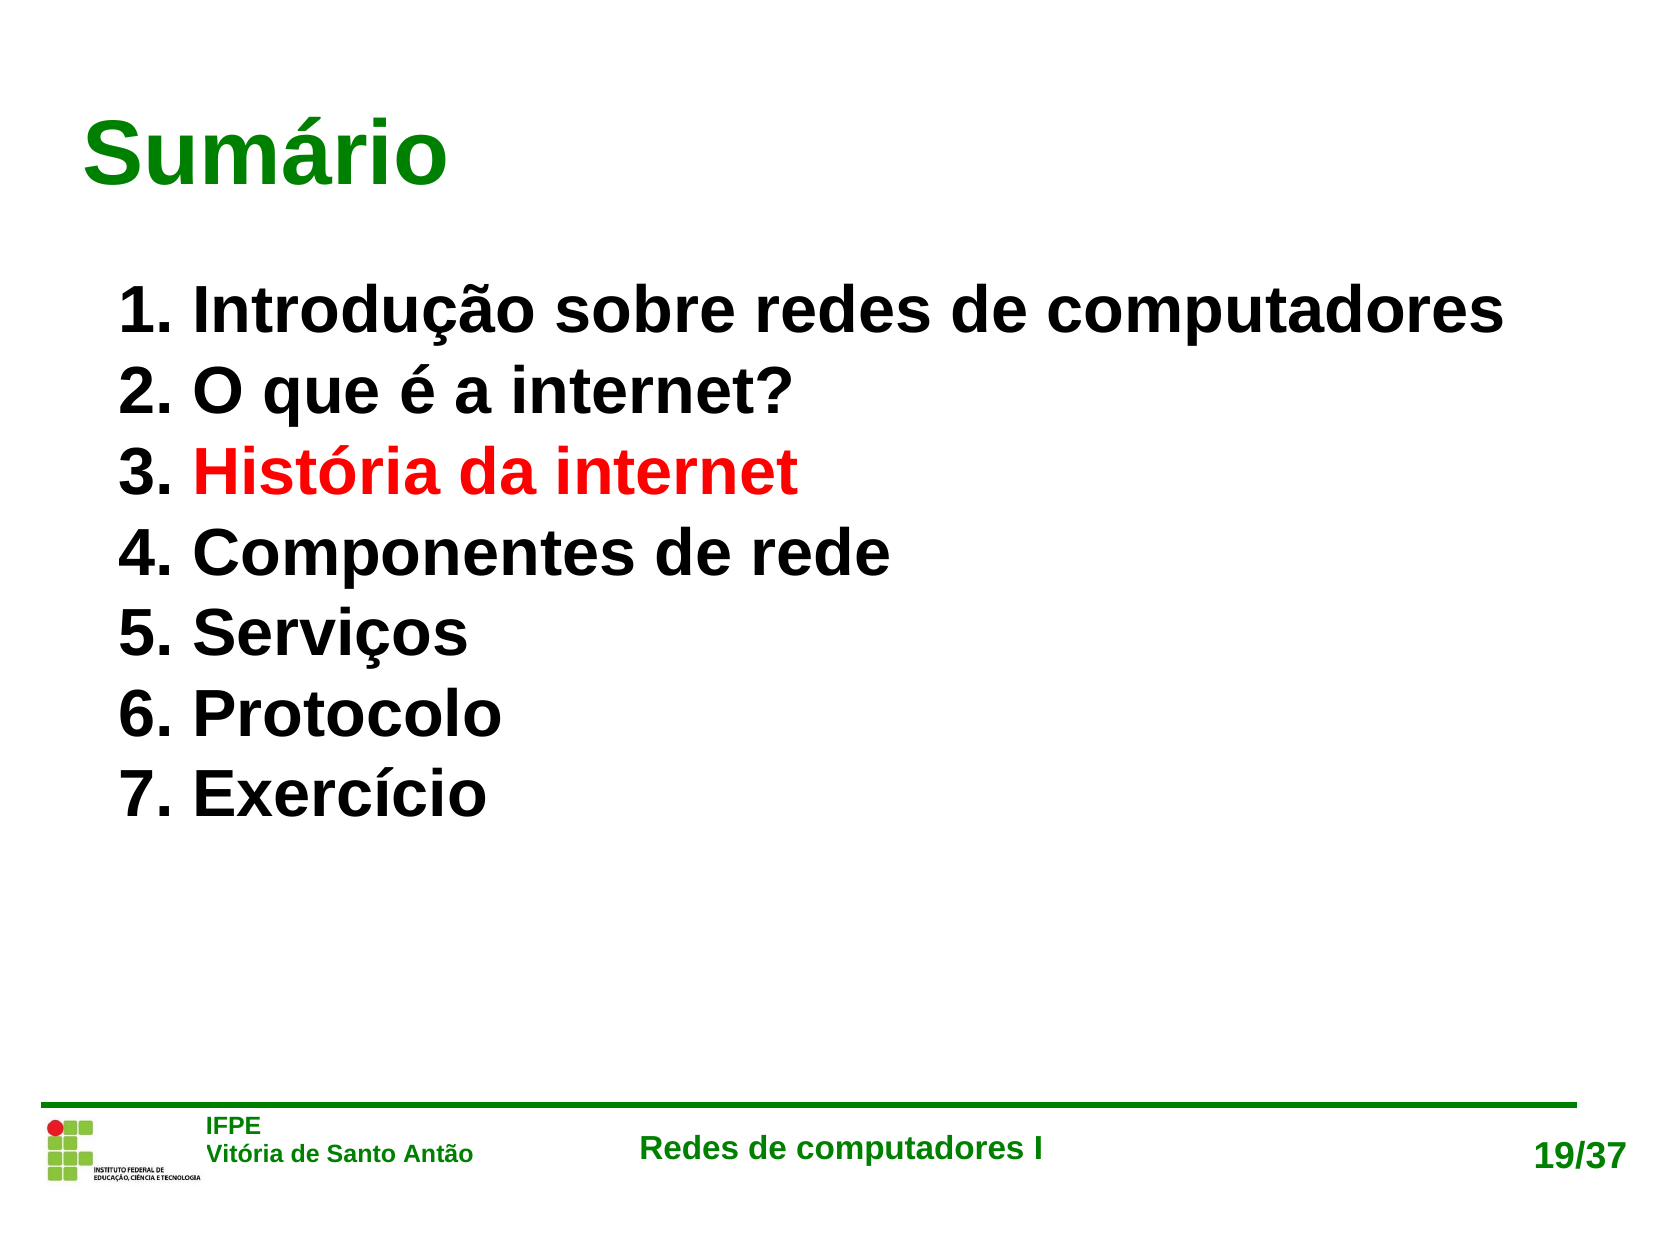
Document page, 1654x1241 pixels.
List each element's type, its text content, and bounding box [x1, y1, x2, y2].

title Sumário [82, 49, 1571, 257]
list Introdução sobre redes de computadores O que é a internet? História da internet Componentes de rede Serviços Protocolo Exercício [82, 272, 1571, 1091]
picture [39, 1111, 207, 1191]
